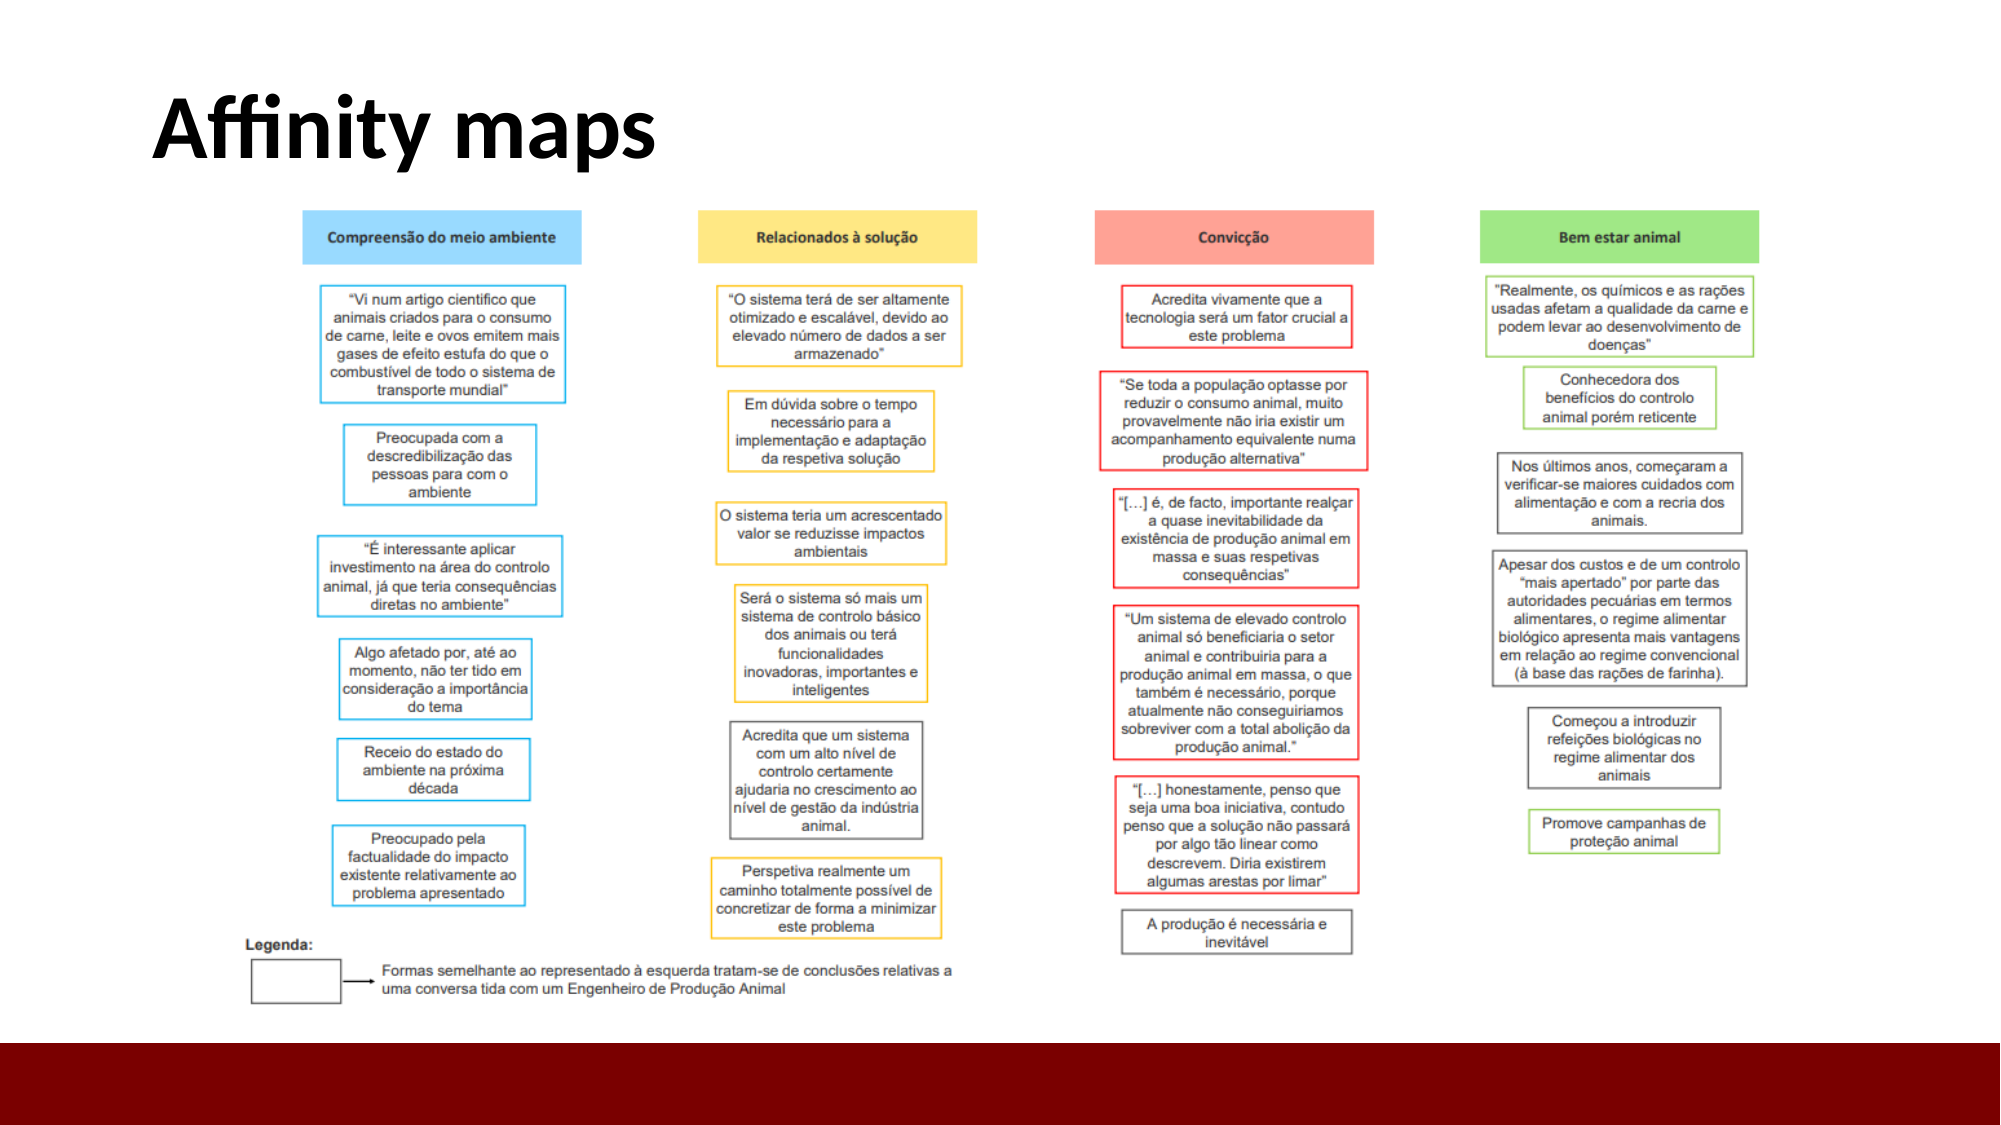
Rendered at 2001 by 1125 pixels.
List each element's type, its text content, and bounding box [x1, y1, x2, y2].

picture [229, 238, 1771, 1016]
title Affinity maps [137, 20, 1863, 238]
text_box [0, 1043, 2000, 1125]
